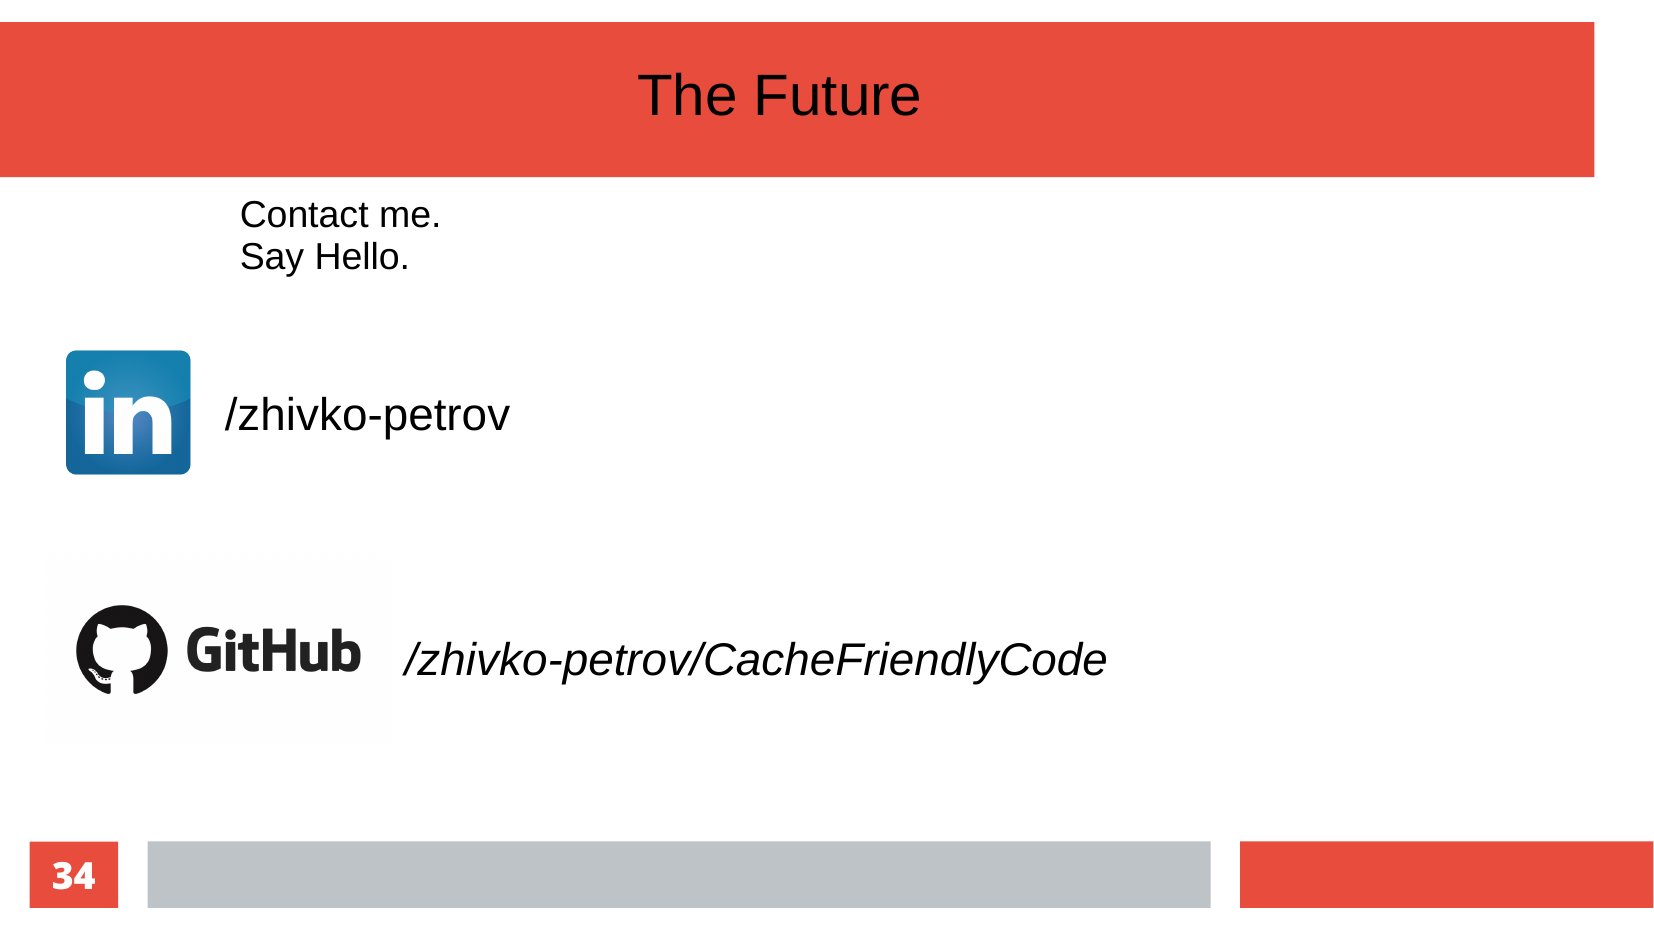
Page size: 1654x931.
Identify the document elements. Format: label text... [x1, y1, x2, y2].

picture [60, 344, 196, 481]
text_box Contact me. Say Hello. [225, 186, 1426, 706]
text_box /zhivko-petrov/CacheFriendlyCode [390, 626, 1171, 796]
text_box /zhivko-petrov [210, 381, 631, 526]
picture [45, 554, 392, 751]
text_box The Future [270, 55, 1291, 136]
